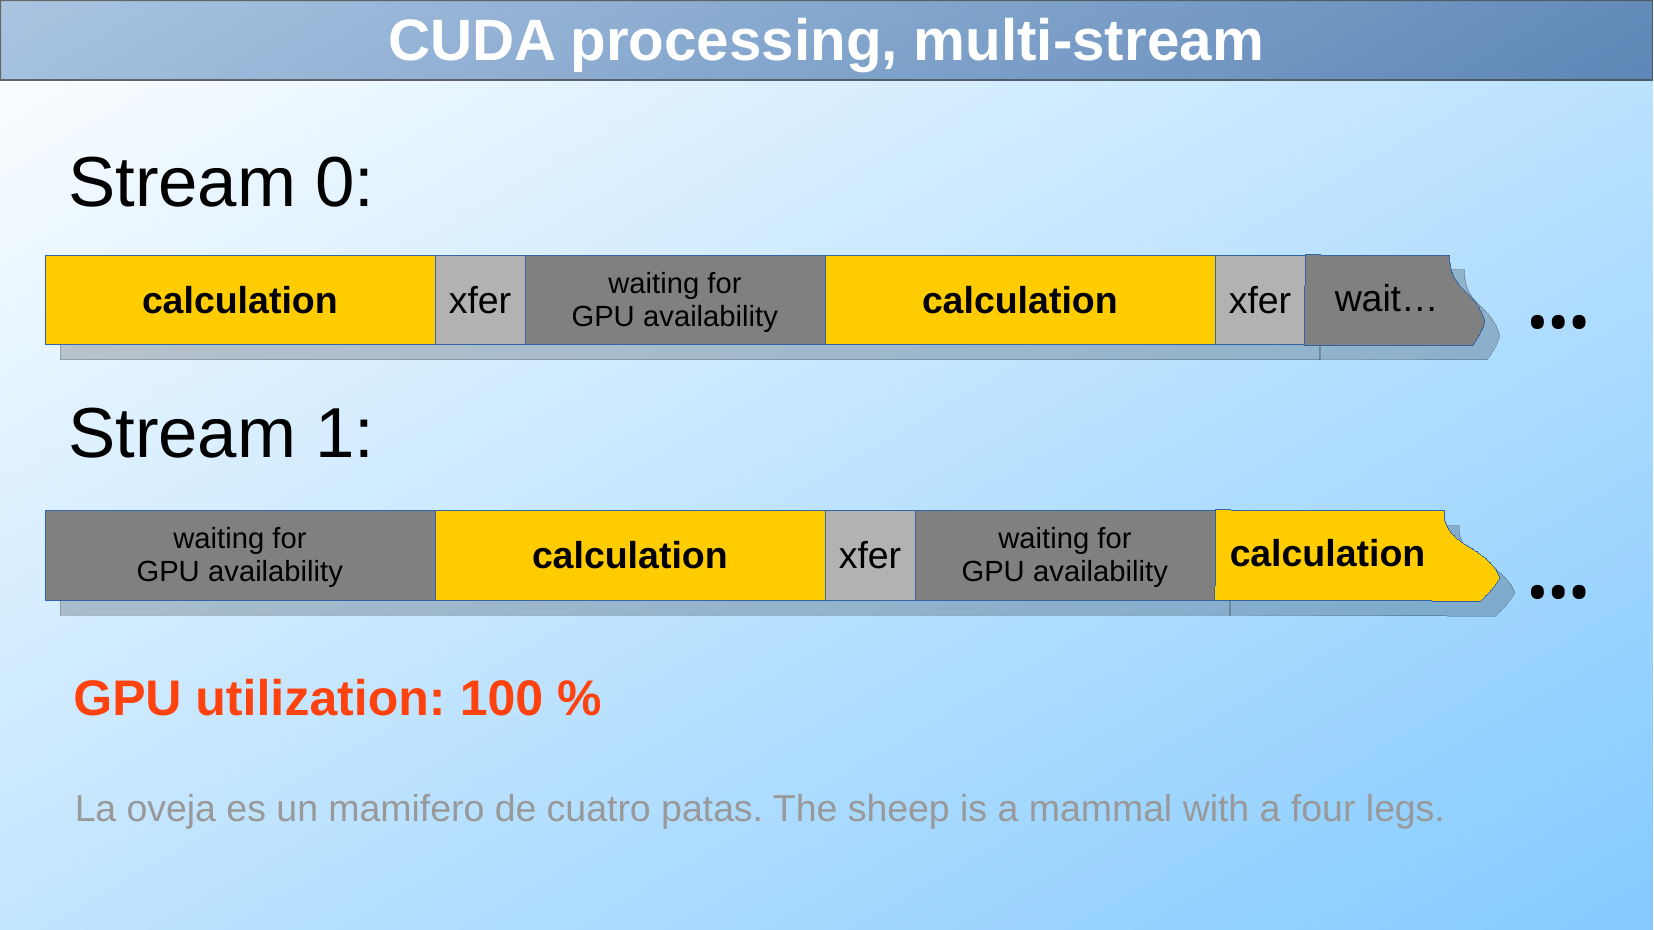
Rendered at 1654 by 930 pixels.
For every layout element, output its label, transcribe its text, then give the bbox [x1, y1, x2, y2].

text_box wait… [1320, 269, 1454, 327]
text_box [60, 254, 1500, 360]
text_box waiting for GPU availability [45, 510, 436, 601]
text_box calculation [45, 255, 435, 345]
text_box … [1512, 479, 1606, 613]
text_box … [1512, 209, 1606, 343]
text_box calculation [436, 510, 825, 601]
text_box xfer [1215, 255, 1305, 345]
text_box Stream 1: [53, 385, 391, 480]
text_box La oveja es un mamifero de cuatro patas. The sheep is a mammal with a four legs. [60, 780, 1576, 856]
text_box Stream 0: [53, 135, 391, 230]
text_box xfer [435, 255, 525, 345]
text_box [60, 509, 1512, 617]
text_box GPU utilization: 100 % [58, 663, 617, 735]
text_box waiting for GPU availability [915, 510, 1215, 601]
text_box calculation [826, 255, 1215, 345]
text_box xfer [825, 510, 915, 601]
text_box CUDA processing, multi-stream [0, 0, 1653, 81]
text_box waiting for GPU availability [525, 255, 826, 345]
text_box calculation [1215, 525, 1441, 582]
